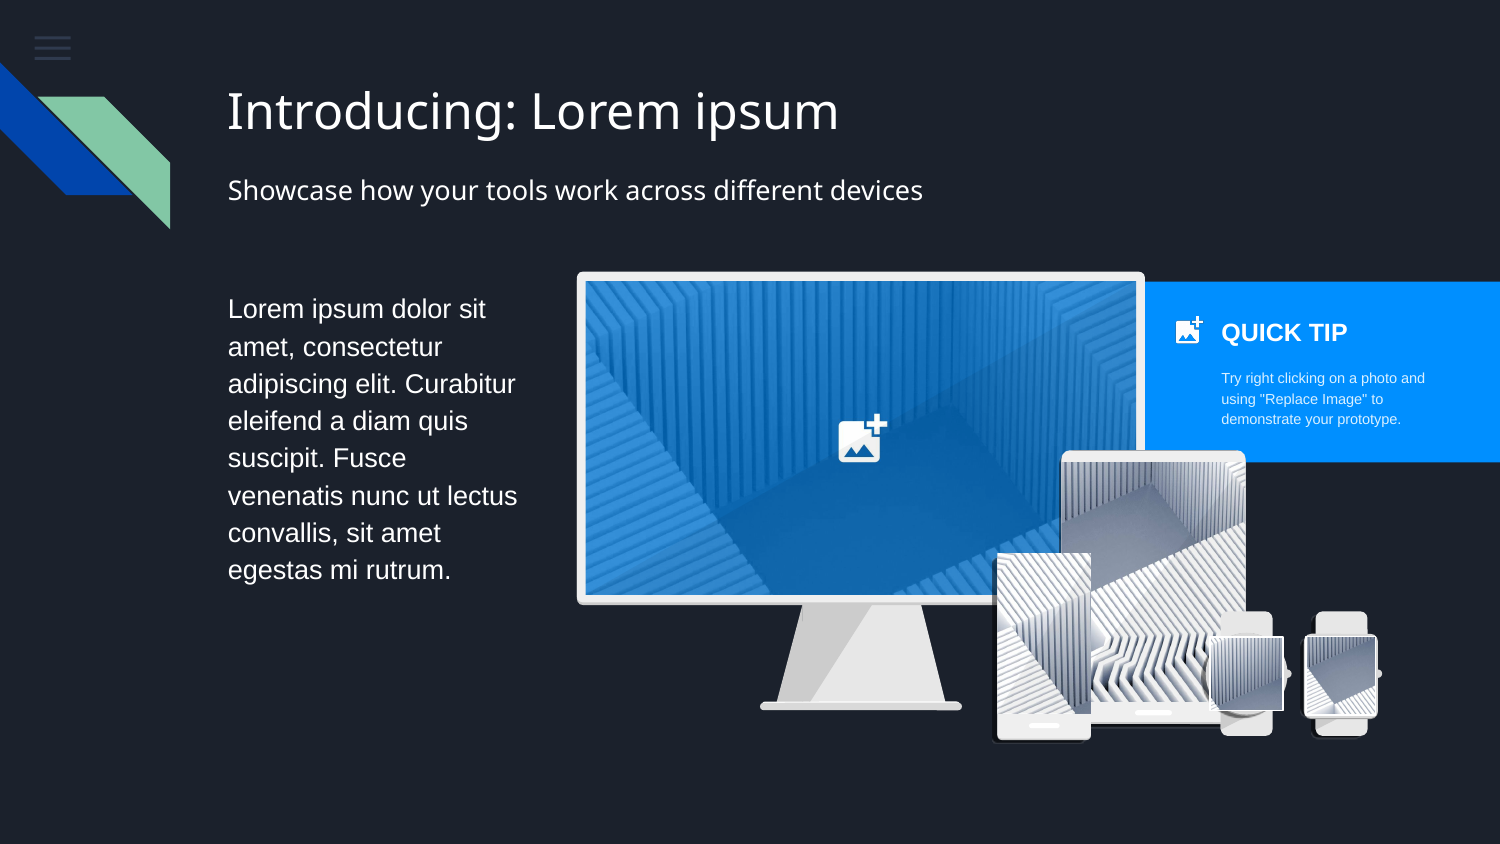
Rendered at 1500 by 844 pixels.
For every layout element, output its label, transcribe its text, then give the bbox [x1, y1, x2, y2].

list Lorem ipsum dolor sit amet, consectetur adipiscing elit. Curabitur eleifend a diam quis suscipit. Fusce venenatis nunc ut lectus convallis, sit amet egestas mi rutrum. [212, 271, 540, 724]
text_box [576, 271, 1500, 741]
picture [1306, 637, 1375, 715]
picture [585, 281, 1134, 594]
picture [1210, 637, 1283, 710]
text_box [1303, 611, 1383, 736]
text_box QUICK TIP Try right clicking on a photo and using "Replace Image" to demonstrate your prototype. [1206, 301, 1461, 427]
text_box [1284, 657, 1292, 692]
title Introducing: Lorem ipsum [212, 64, 1368, 154]
picture [997, 462, 1244, 711]
picture [1171, 313, 1206, 348]
subtitle Showcase how your tools work across different devices [212, 153, 1321, 226]
